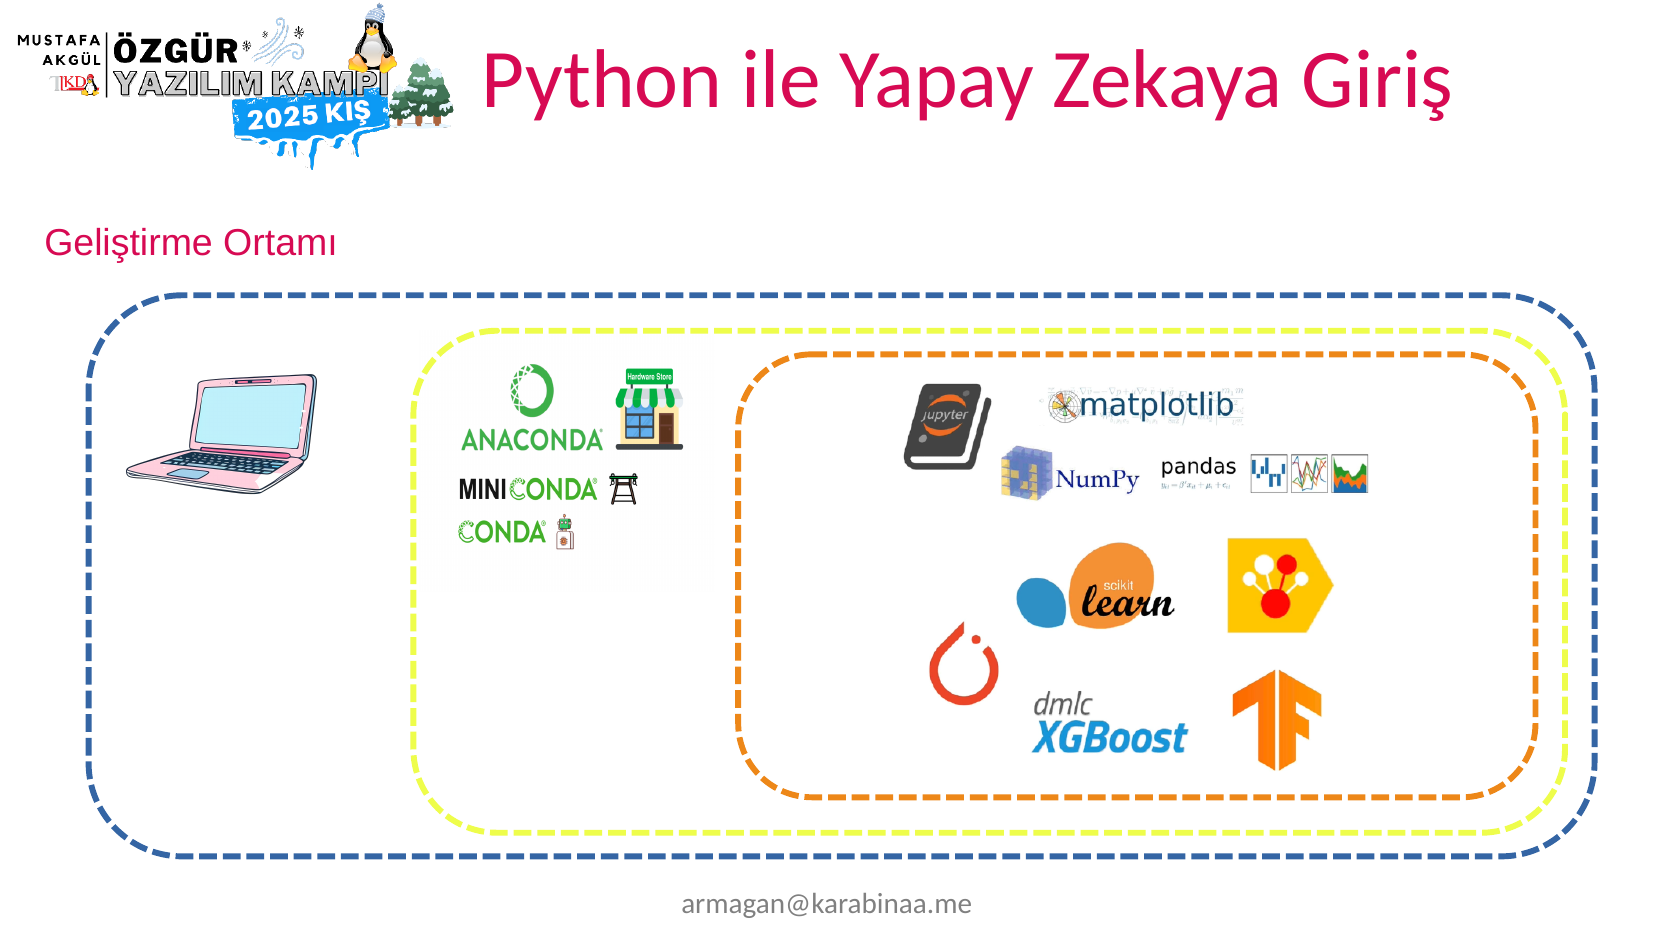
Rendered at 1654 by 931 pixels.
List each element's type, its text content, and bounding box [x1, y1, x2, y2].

text_box Python ile Yapay Zekaya Giriş [467, 16, 1654, 132]
picture [897, 373, 1371, 792]
text_box armagan@karabinaa.me [0, 877, 1654, 928]
picture [118, 366, 325, 502]
picture [419, 330, 715, 592]
picture [0, 0, 463, 177]
text_box Geliştirme Ortamı [29, 213, 854, 271]
